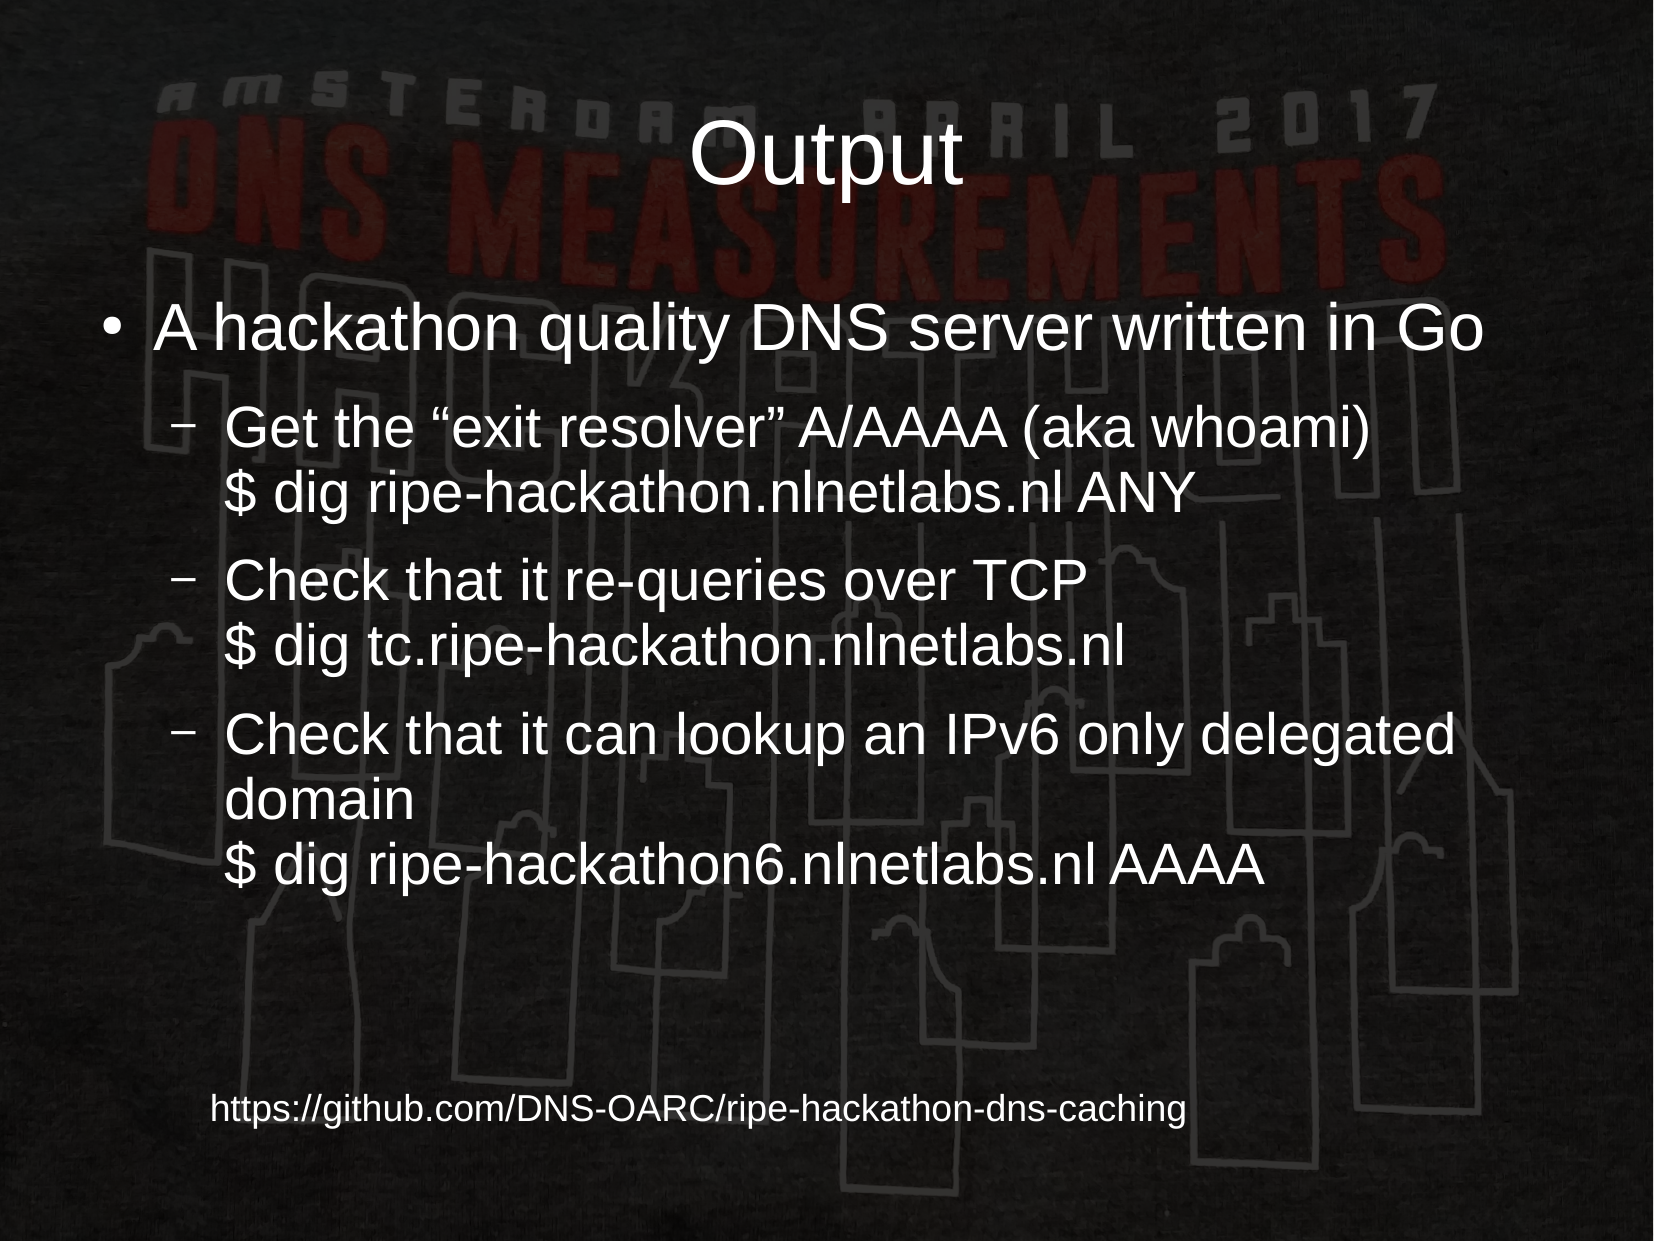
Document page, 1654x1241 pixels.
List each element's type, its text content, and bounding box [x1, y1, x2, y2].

list A hackathon quality DNS server written in Go Get the “exit resolver” A/AAAA (aka whoami) $ dig ripe-hackathon.nlnetlabs.nl ANY Check that it re-queries over TCP $ dig tc.ripe-hackathon.nlnetlabs.nl Check that it can lookup an IPv6 only delegated domain $ dig ripe-hackathon6.nlnetlabs.nl AAAA [82, 290, 1571, 1010]
text_box https://github.com/DNS-OARC/ripe-hackathon-dns-caching [195, 1080, 1203, 1137]
picture [0, 0, 1653, 1241]
title Output [82, 49, 1571, 257]
